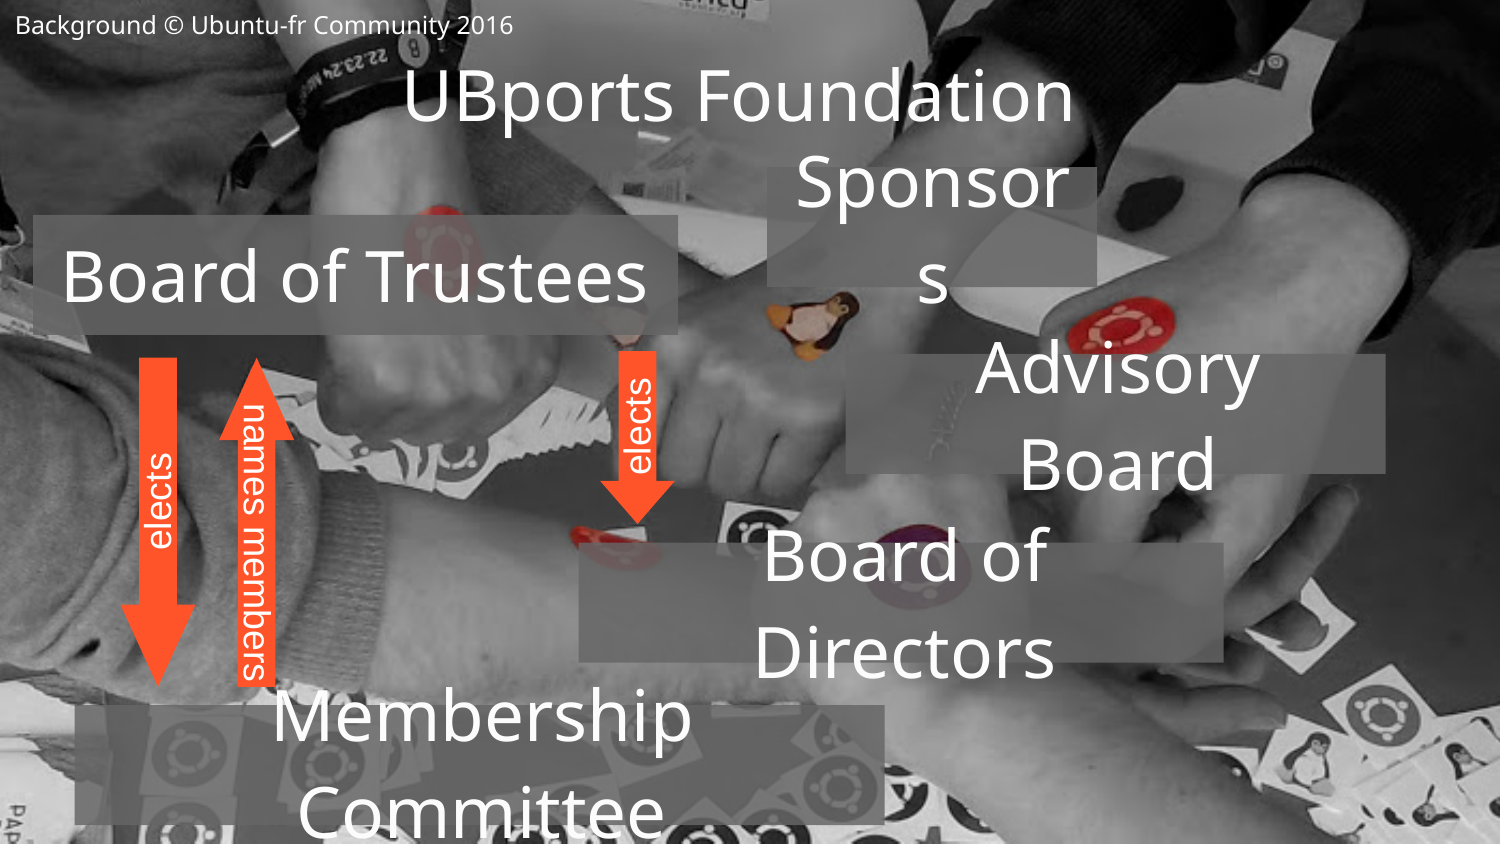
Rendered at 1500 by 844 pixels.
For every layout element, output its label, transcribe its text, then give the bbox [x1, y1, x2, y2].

text_box [474, 705, 495, 715]
title Board of Directors [600, 552, 1209, 653]
title Advisory Board [866, 364, 1370, 465]
text_box [1140, 465, 1152, 474]
text_box [74, 705, 303, 826]
text_box [930, 547, 946, 552]
text_box [989, 653, 999, 663]
text_box [1013, 173, 1028, 177]
text_box [396, 810, 414, 826]
title UBports Foundation [64, 15, 1415, 172]
text_box [993, 547, 1010, 552]
text_box [538, 705, 560, 715]
text_box [774, 542, 795, 552]
text_box [420, 810, 438, 826]
text_box [643, 705, 656, 715]
text_box [1073, 465, 1096, 474]
text_box [637, 810, 656, 815]
text_box [1005, 653, 1042, 663]
text_box [1184, 465, 1205, 474]
text_box [832, 542, 877, 552]
text_box [563, 705, 593, 715]
text_box [937, 653, 954, 663]
text_box [292, 705, 312, 715]
text_box [495, 707, 513, 715]
text_box [307, 810, 346, 826]
text_box [328, 705, 345, 715]
text_box [529, 810, 542, 826]
text_box [955, 542, 998, 552]
title Membership Committee [85, 715, 879, 810]
text_box [379, 810, 390, 826]
text_box [600, 707, 619, 715]
text_box [767, 167, 936, 288]
text_box [578, 542, 768, 663]
text_box [622, 705, 637, 715]
text_box [1030, 466, 1052, 474]
text_box [960, 653, 983, 663]
text_box [892, 173, 907, 177]
text_box [816, 653, 828, 663]
title Sponsors [779, 177, 1087, 279]
text_box [574, 810, 591, 826]
text_box [1058, 353, 1386, 474]
text_box [1165, 359, 1182, 364]
text_box [453, 708, 472, 715]
text_box [993, 353, 1003, 364]
text_box [940, 542, 949, 548]
text_box [33, 214, 679, 335]
text_box [798, 542, 825, 552]
text_box [1158, 465, 1178, 474]
text_box [798, 653, 810, 663]
text_box [411, 707, 428, 715]
text_box [462, 810, 480, 826]
text_box [1033, 359, 1049, 364]
text_box [445, 810, 456, 826]
text_box [636, 705, 885, 826]
text_box [283, 705, 289, 715]
text_box [387, 707, 404, 715]
text_box [365, 705, 380, 715]
text_box [874, 542, 910, 552]
text_box [1005, 542, 1031, 552]
text_box [511, 810, 523, 826]
text_box [834, 653, 854, 663]
text_box [860, 653, 894, 663]
text_box [806, 167, 1098, 288]
text_box names members [219, 357, 295, 687]
picture [0, 0, 1500, 844]
text_box [548, 810, 568, 826]
text_box [351, 810, 374, 826]
title Board of Trustees [50, 225, 659, 326]
text_box [900, 653, 931, 663]
text_box [820, 547, 837, 552]
text_box [765, 653, 793, 663]
text_box [1005, 353, 1052, 364]
text_box [845, 353, 1024, 474]
text_box [515, 705, 530, 715]
text_box [663, 708, 682, 715]
text_box [315, 705, 321, 715]
text_box [596, 810, 631, 826]
text_box elects [120, 357, 196, 687]
text_box elects [600, 351, 676, 524]
text_box [1054, 465, 1067, 474]
text_box [431, 705, 446, 715]
text_box [905, 542, 933, 552]
text_box [345, 707, 363, 715]
text_box [597, 810, 616, 815]
text_box Background © Ubuntu-fr Community 2016 [0, 0, 507, 43]
text_box [1102, 465, 1134, 474]
text_box [935, 173, 950, 177]
text_box [486, 810, 504, 826]
text_box [1035, 542, 1224, 663]
